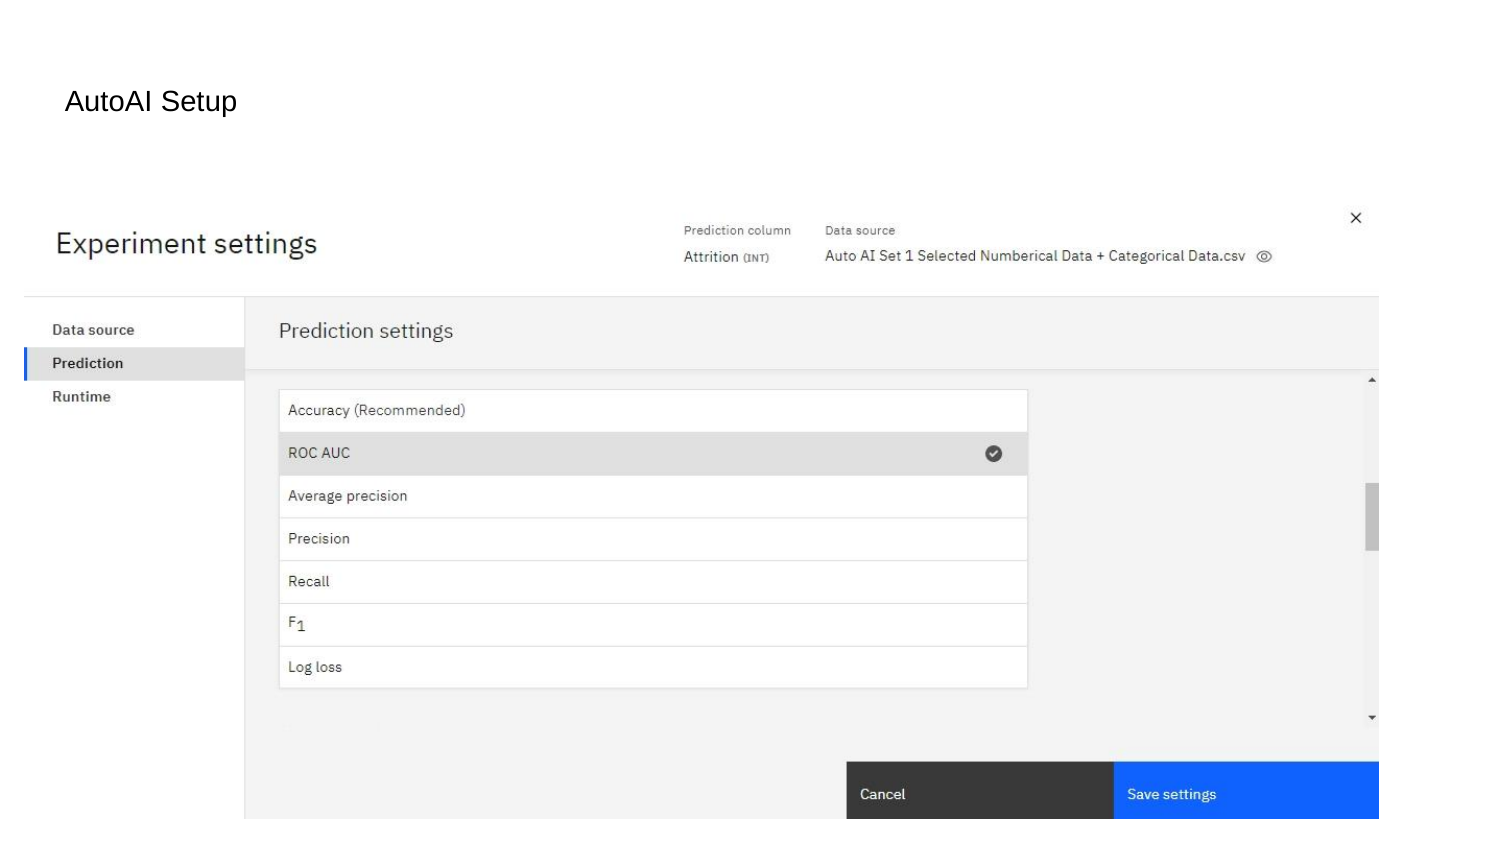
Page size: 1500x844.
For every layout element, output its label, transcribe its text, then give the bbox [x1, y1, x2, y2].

title AutoAI Setup [49, 67, 1448, 173]
picture [24, 197, 1379, 819]
